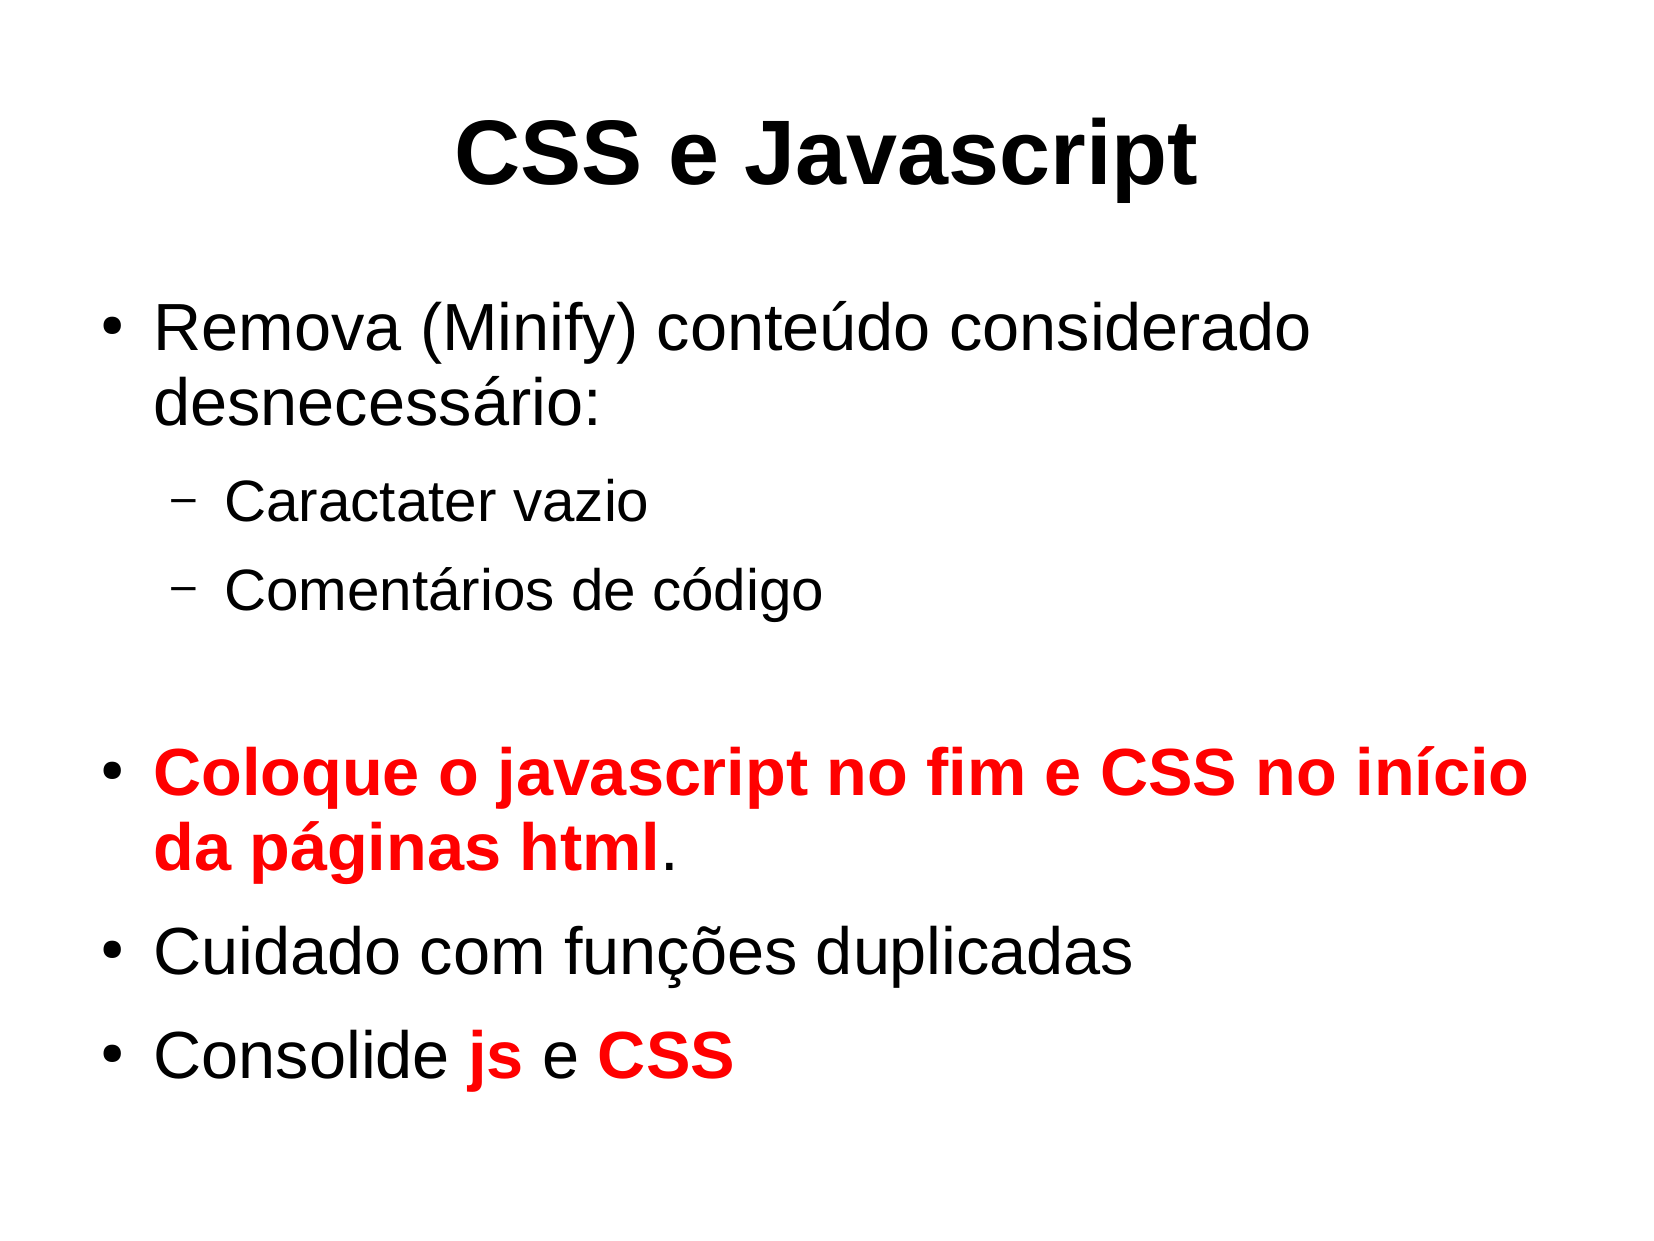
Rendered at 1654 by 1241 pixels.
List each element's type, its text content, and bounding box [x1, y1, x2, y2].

title CSS e Javascript [82, 49, 1571, 257]
list Remova (Minify) conteúdo considerado desnecessário: Caractater vazio Comentários de código Coloque o javascript no fim e CSS no início da páginas html. Cuidado com funções duplicadas Consolide js e CSS [82, 290, 1538, 1123]
